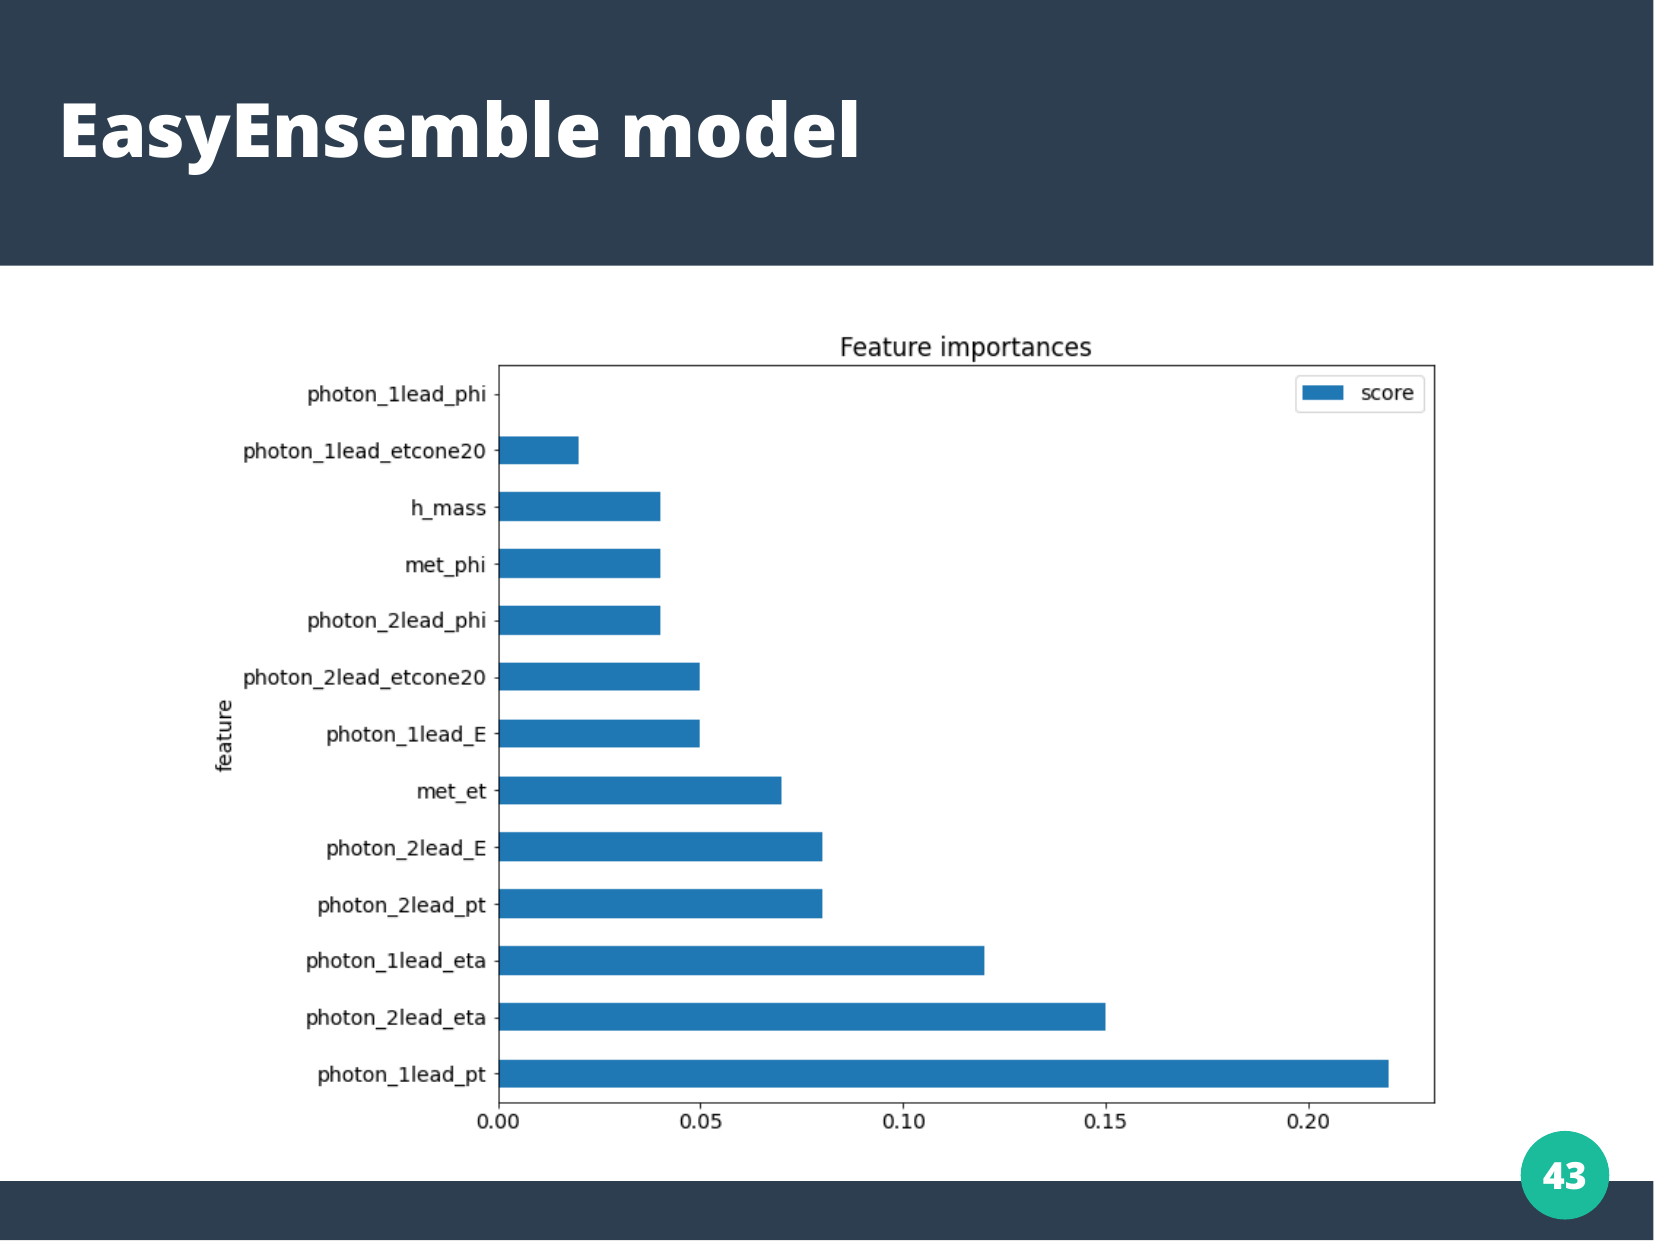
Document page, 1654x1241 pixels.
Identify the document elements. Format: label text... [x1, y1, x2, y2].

picture [195, 314, 1456, 1155]
title EasyEnsemble model [59, 49, 1595, 207]
